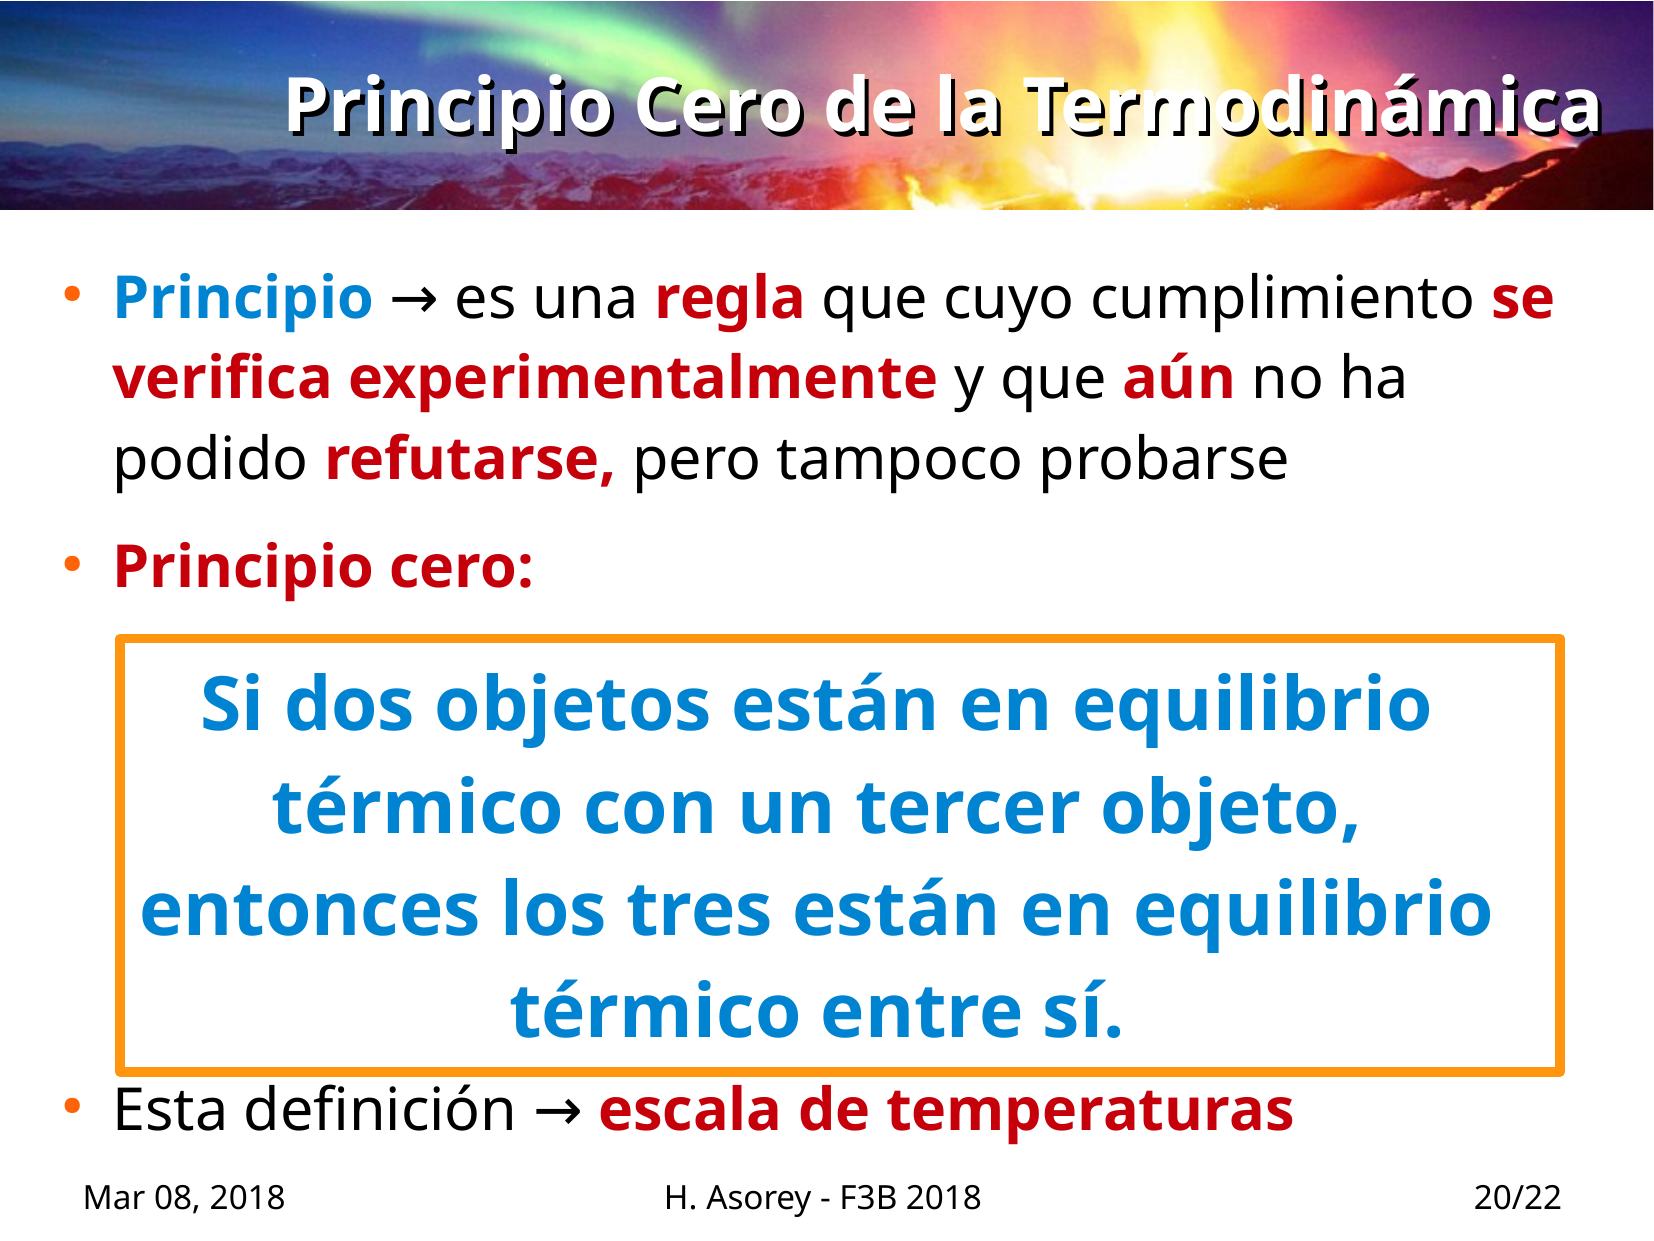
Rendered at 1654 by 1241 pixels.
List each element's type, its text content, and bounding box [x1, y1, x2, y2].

text_box Si dos objetos están en equilibrio térmico con un tercer objeto, entonces los tres están en equilibrio térmico entre sí. [120, 638, 1561, 963]
list Principio → es una regla que cuyo cumplimiento se verifica experimentalmente y que aún no ha podido refutarse, pero tampoco probarse Principio cero: Esta definición → escala de temperaturas [45, 255, 1606, 1156]
picture [0, 1, 1654, 210]
title Principio Cero de la Termodinámica [45, 15, 1606, 191]
